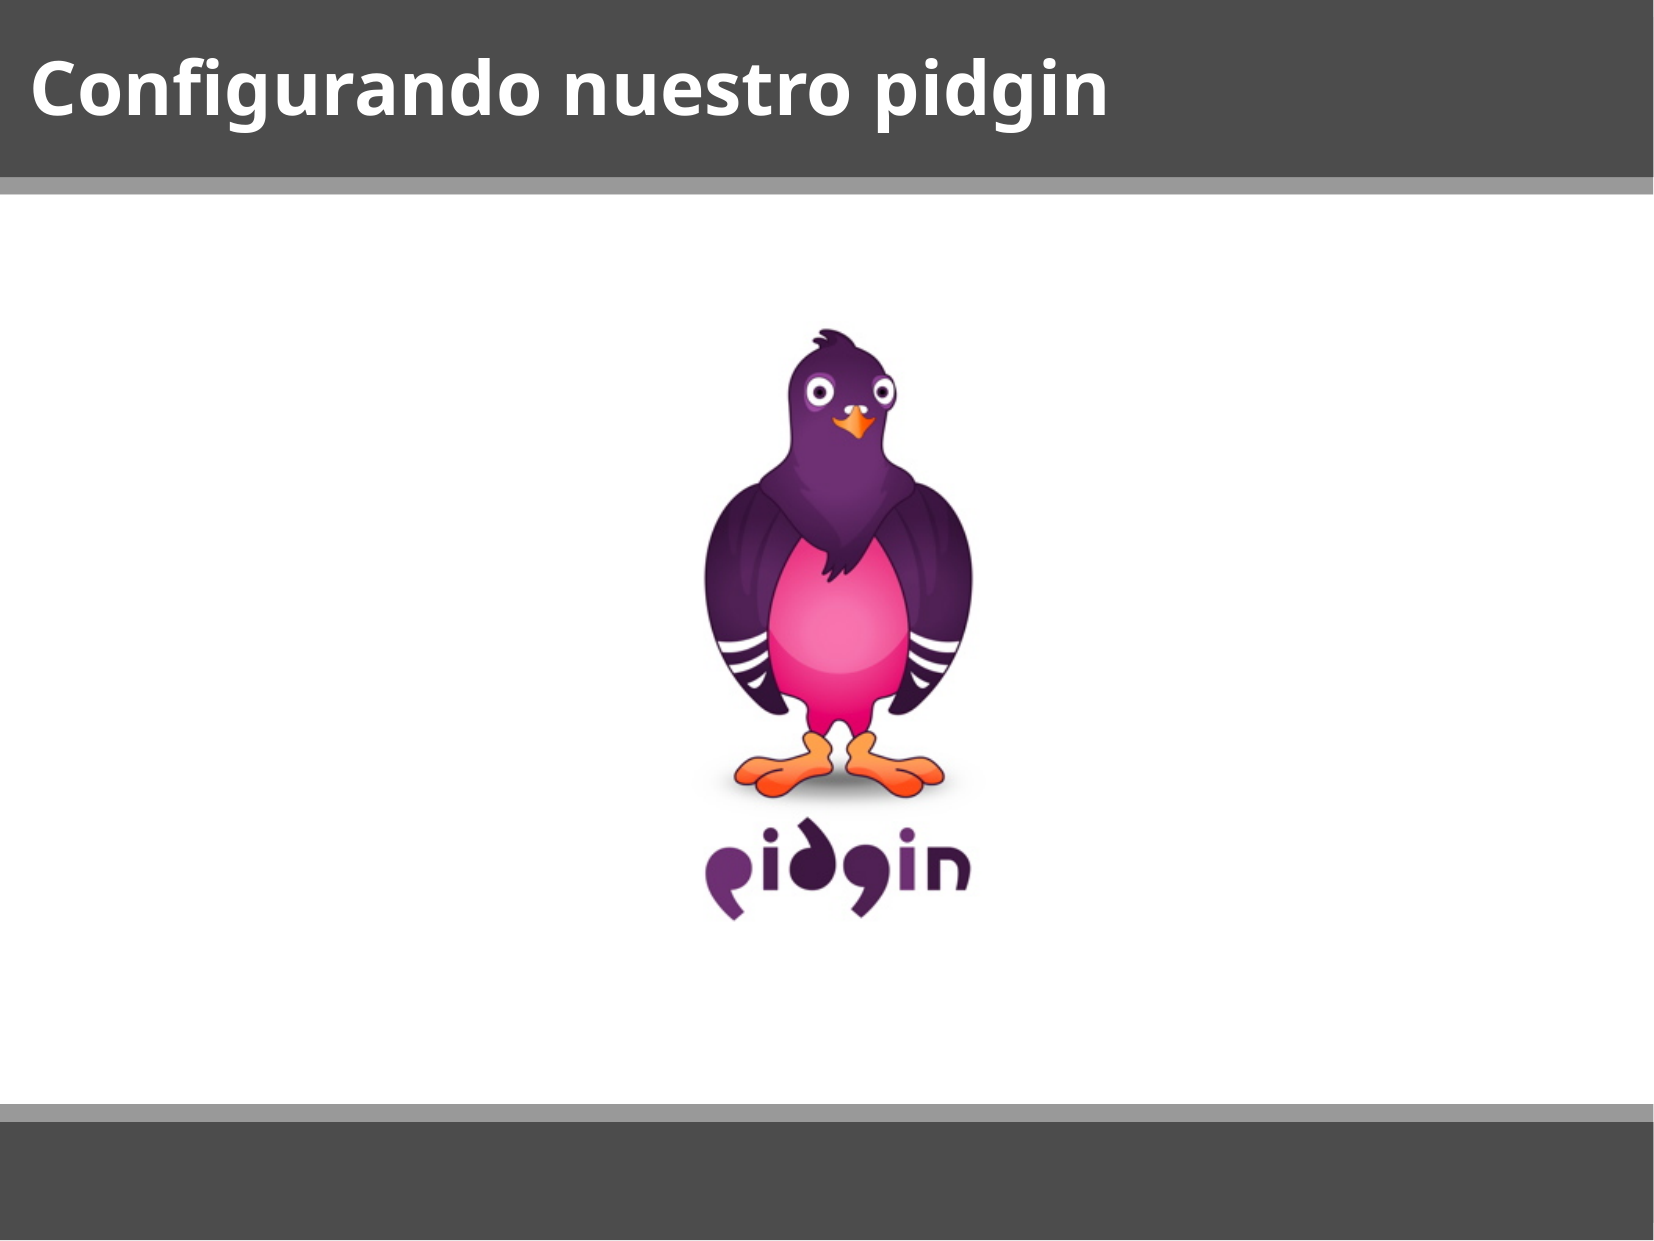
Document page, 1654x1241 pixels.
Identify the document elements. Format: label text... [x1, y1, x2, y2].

title Configurando nuestro pidgin [29, 15, 1654, 158]
picture [604, 321, 1072, 929]
